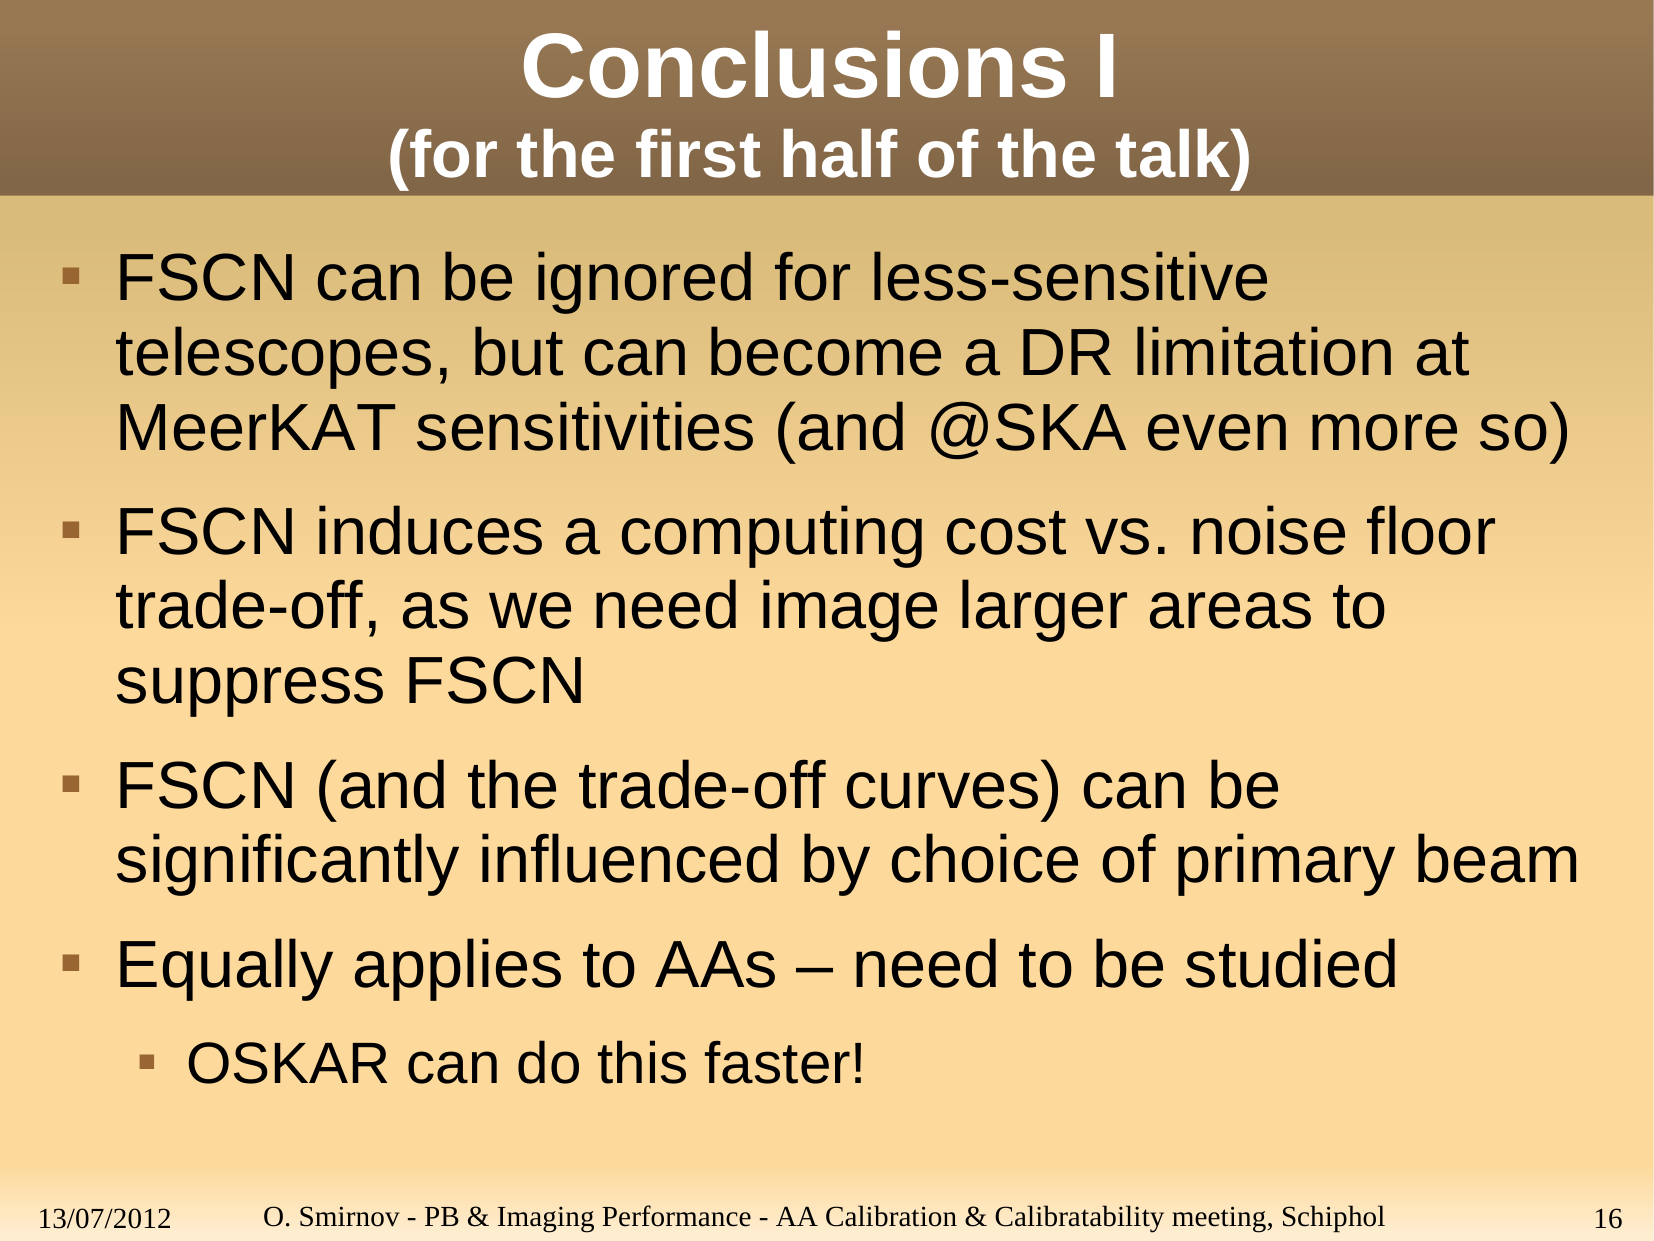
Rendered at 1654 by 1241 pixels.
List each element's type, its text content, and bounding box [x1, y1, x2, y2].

list FSCN can be ignored for less-sensitive telescopes, but can become a DR limitation at MeerKAT sensitivities (and @SKA even more so) FSCN induces a computing cost vs. noise floor trade-off, as we need image larger areas to suppress FSCN FSCN (and the trade-off curves) can be significantly influenced by choice of primary beam Equally applies to AAs – need to be studied OSKAR can do this faster! [45, 240, 1621, 1119]
picture [0, 0, 1654, 1241]
title Conclusions I (for the first half of the talk) [76, 0, 1565, 208]
